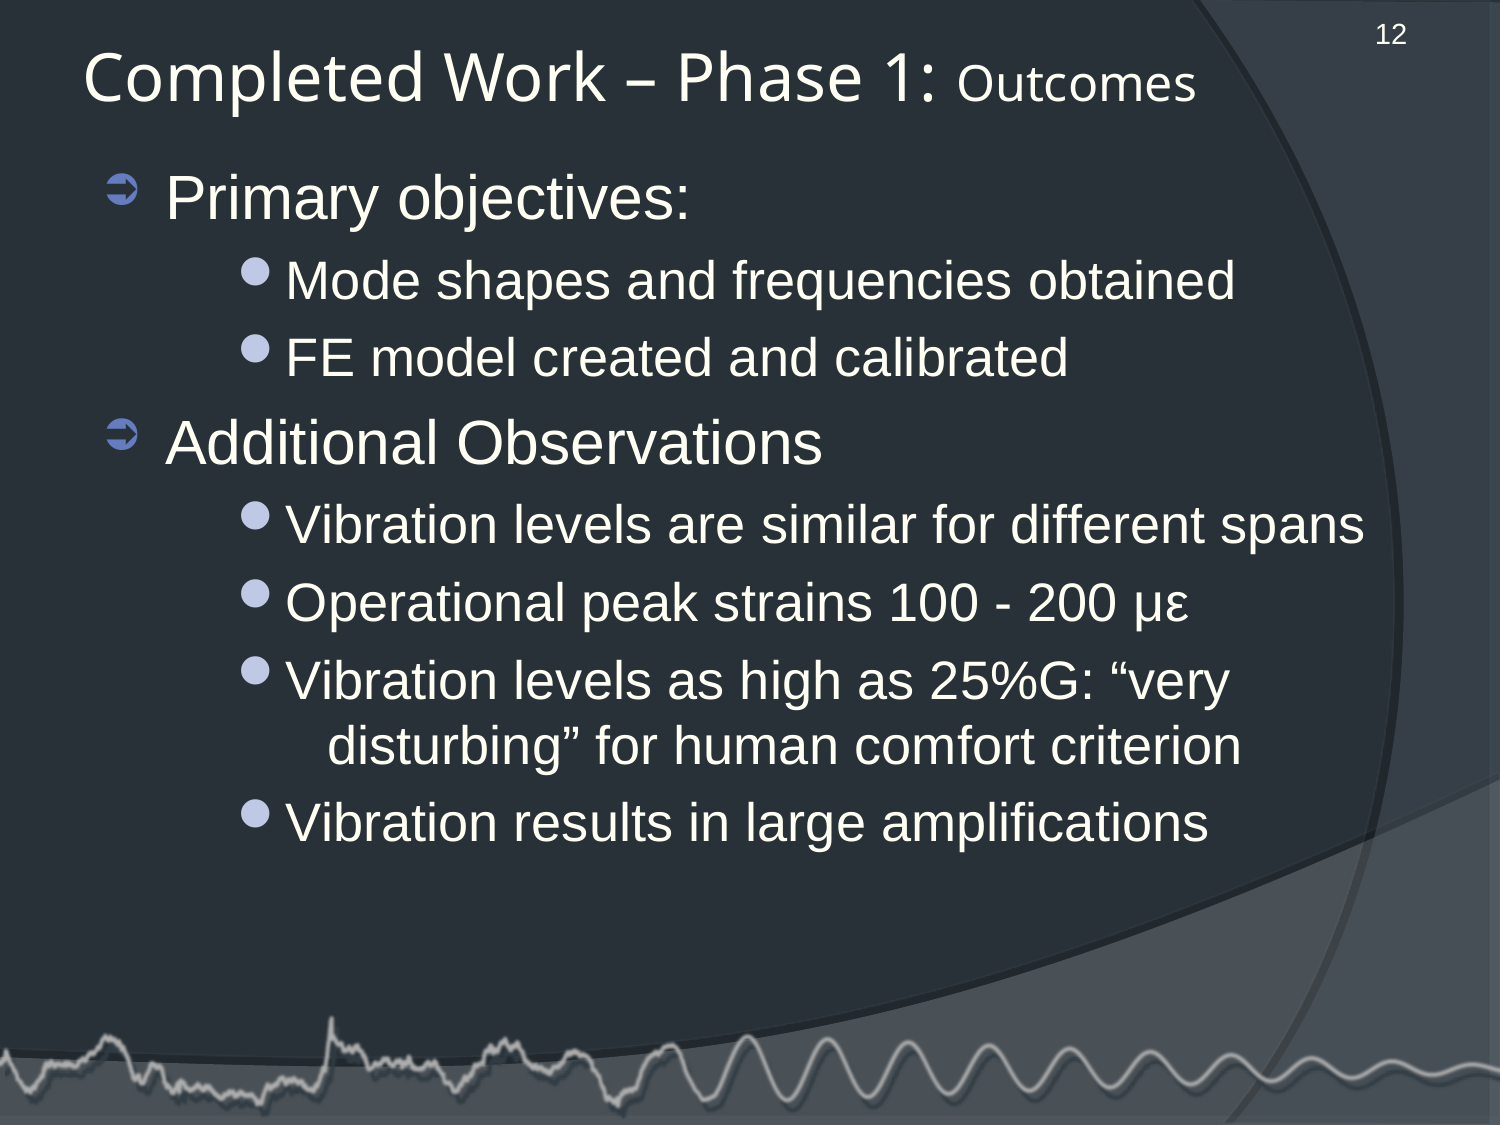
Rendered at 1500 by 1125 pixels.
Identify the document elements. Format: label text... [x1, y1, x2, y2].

list Primary objectives: Mode shapes and frequencies obtained FE model created and calibrated Additional Observations Vibration levels are similar for different spans Operational peak strains 100 - 200 με Vibration levels as high as 25%G: “very disturbing” for human comfort criterion Vibration results in large amplifications [75, 149, 1426, 1005]
picture [0, 987, 1500, 1125]
title Completed Work – Phase 1: Outcomes [75, 24, 1426, 125]
text_box <number> [1374, 0, 1500, 60]
